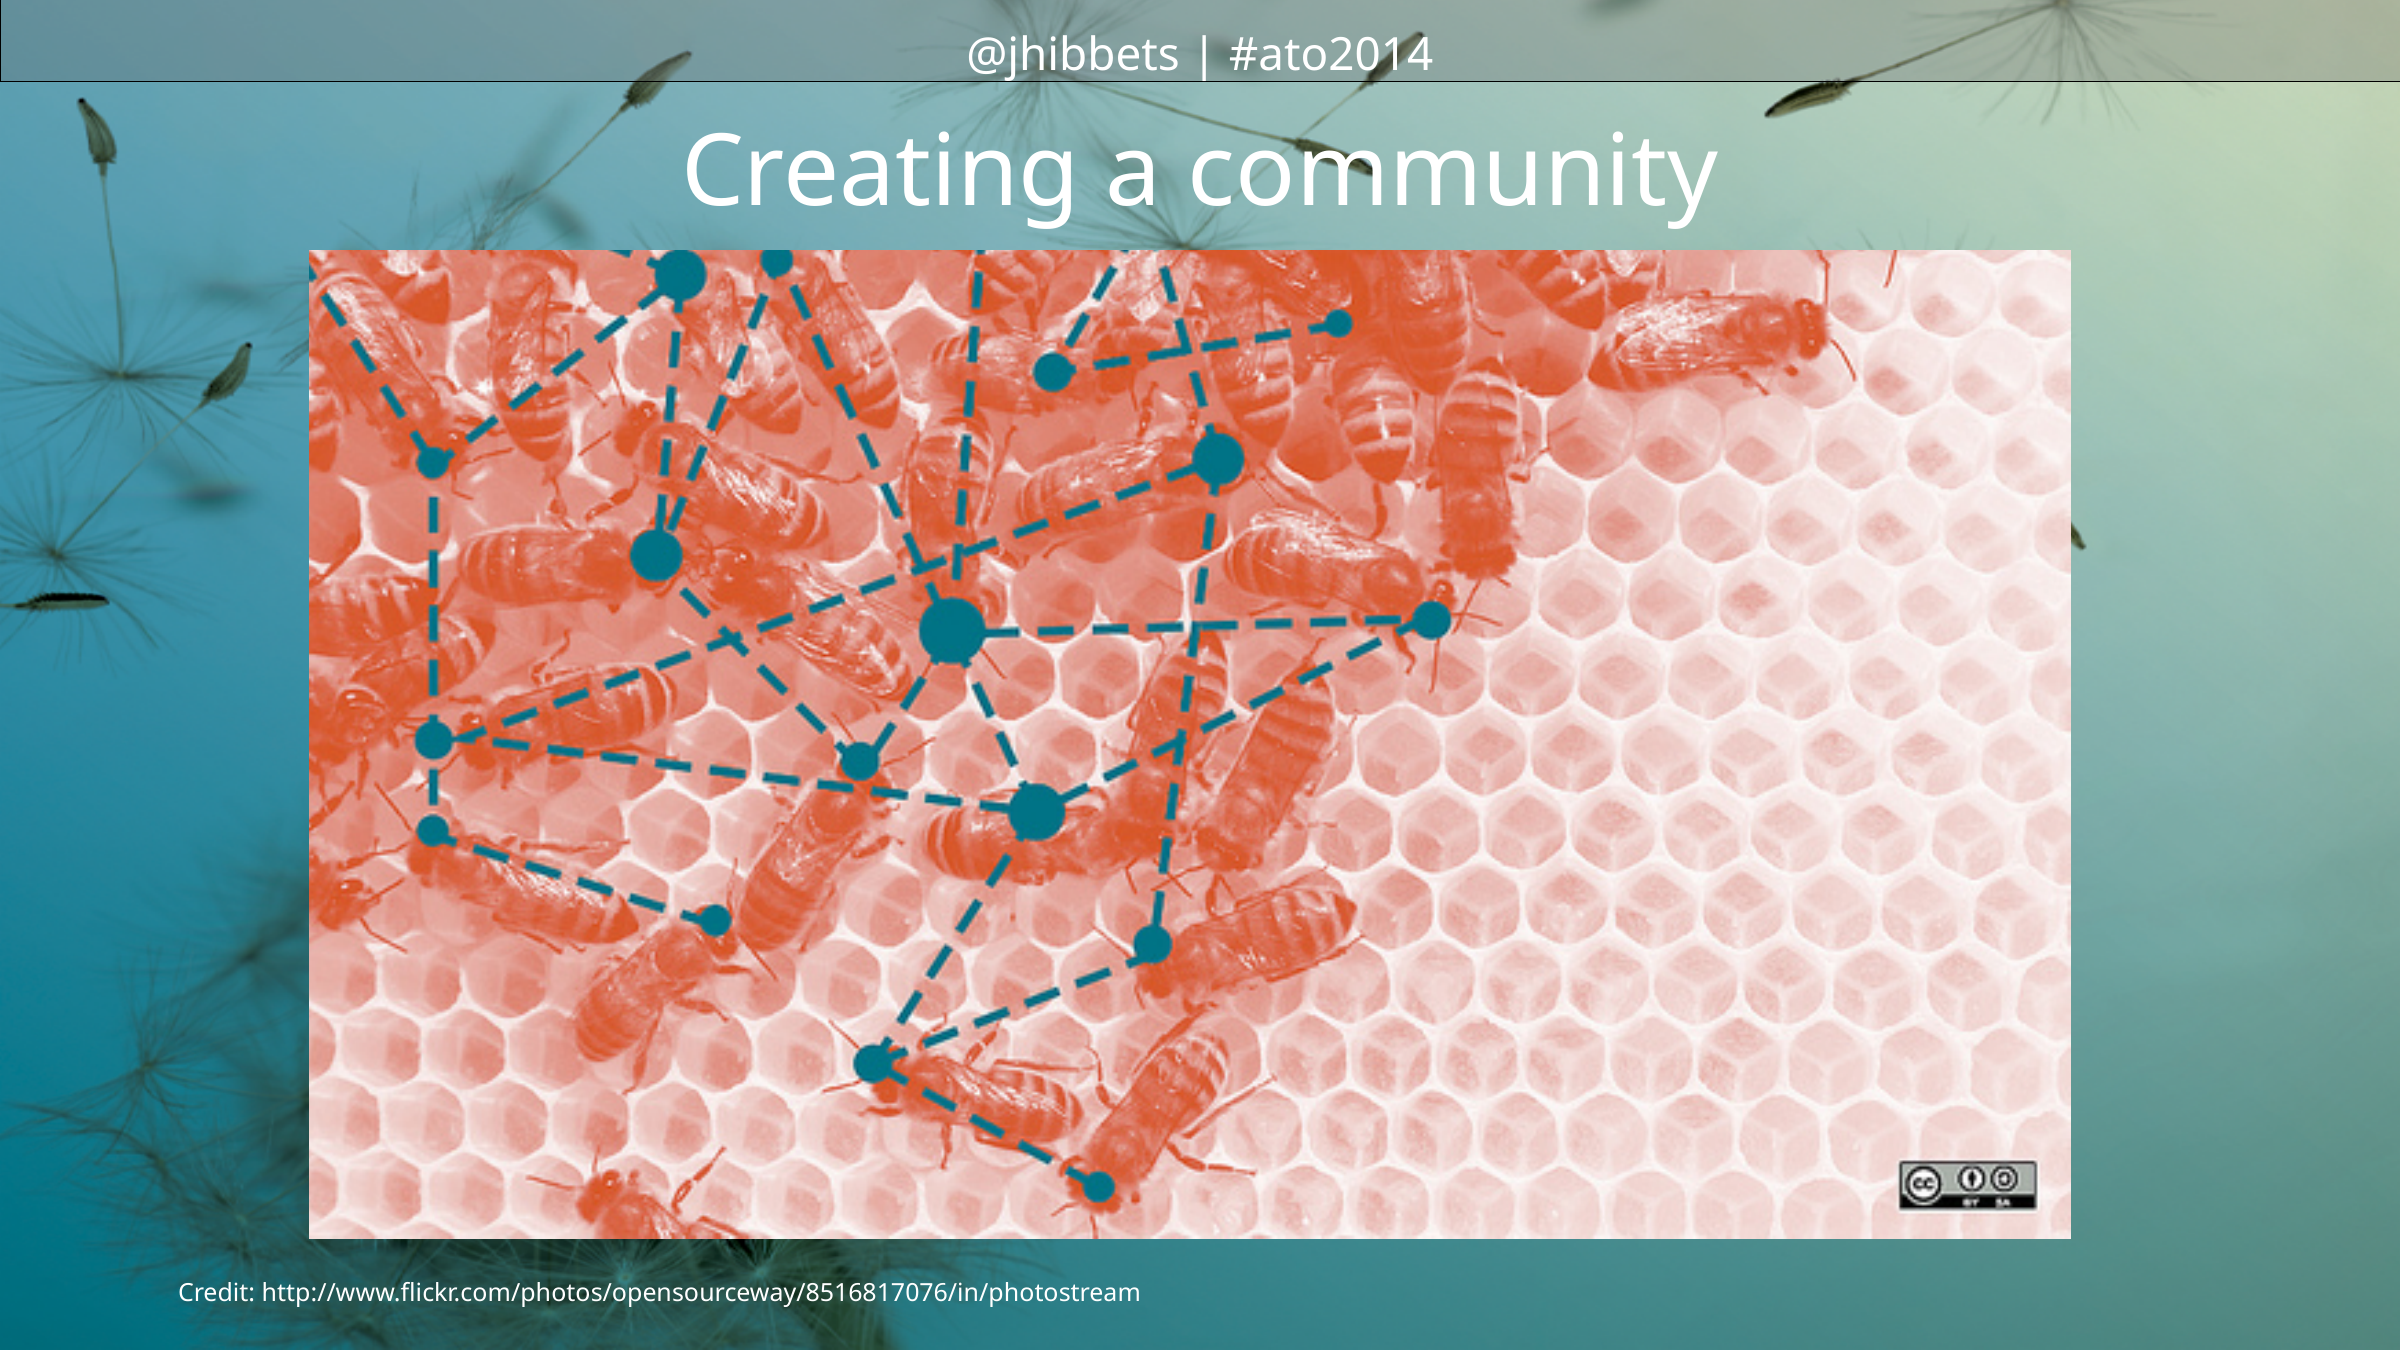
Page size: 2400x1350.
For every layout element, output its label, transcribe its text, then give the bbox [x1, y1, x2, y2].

text_box Credit: http://www.flickr.com/photos/opensourceway/8516817076/in/photostream [163, 1267, 1605, 1314]
title Creating a community [120, 53, 2281, 280]
picture [0, 82, 2400, 1350]
